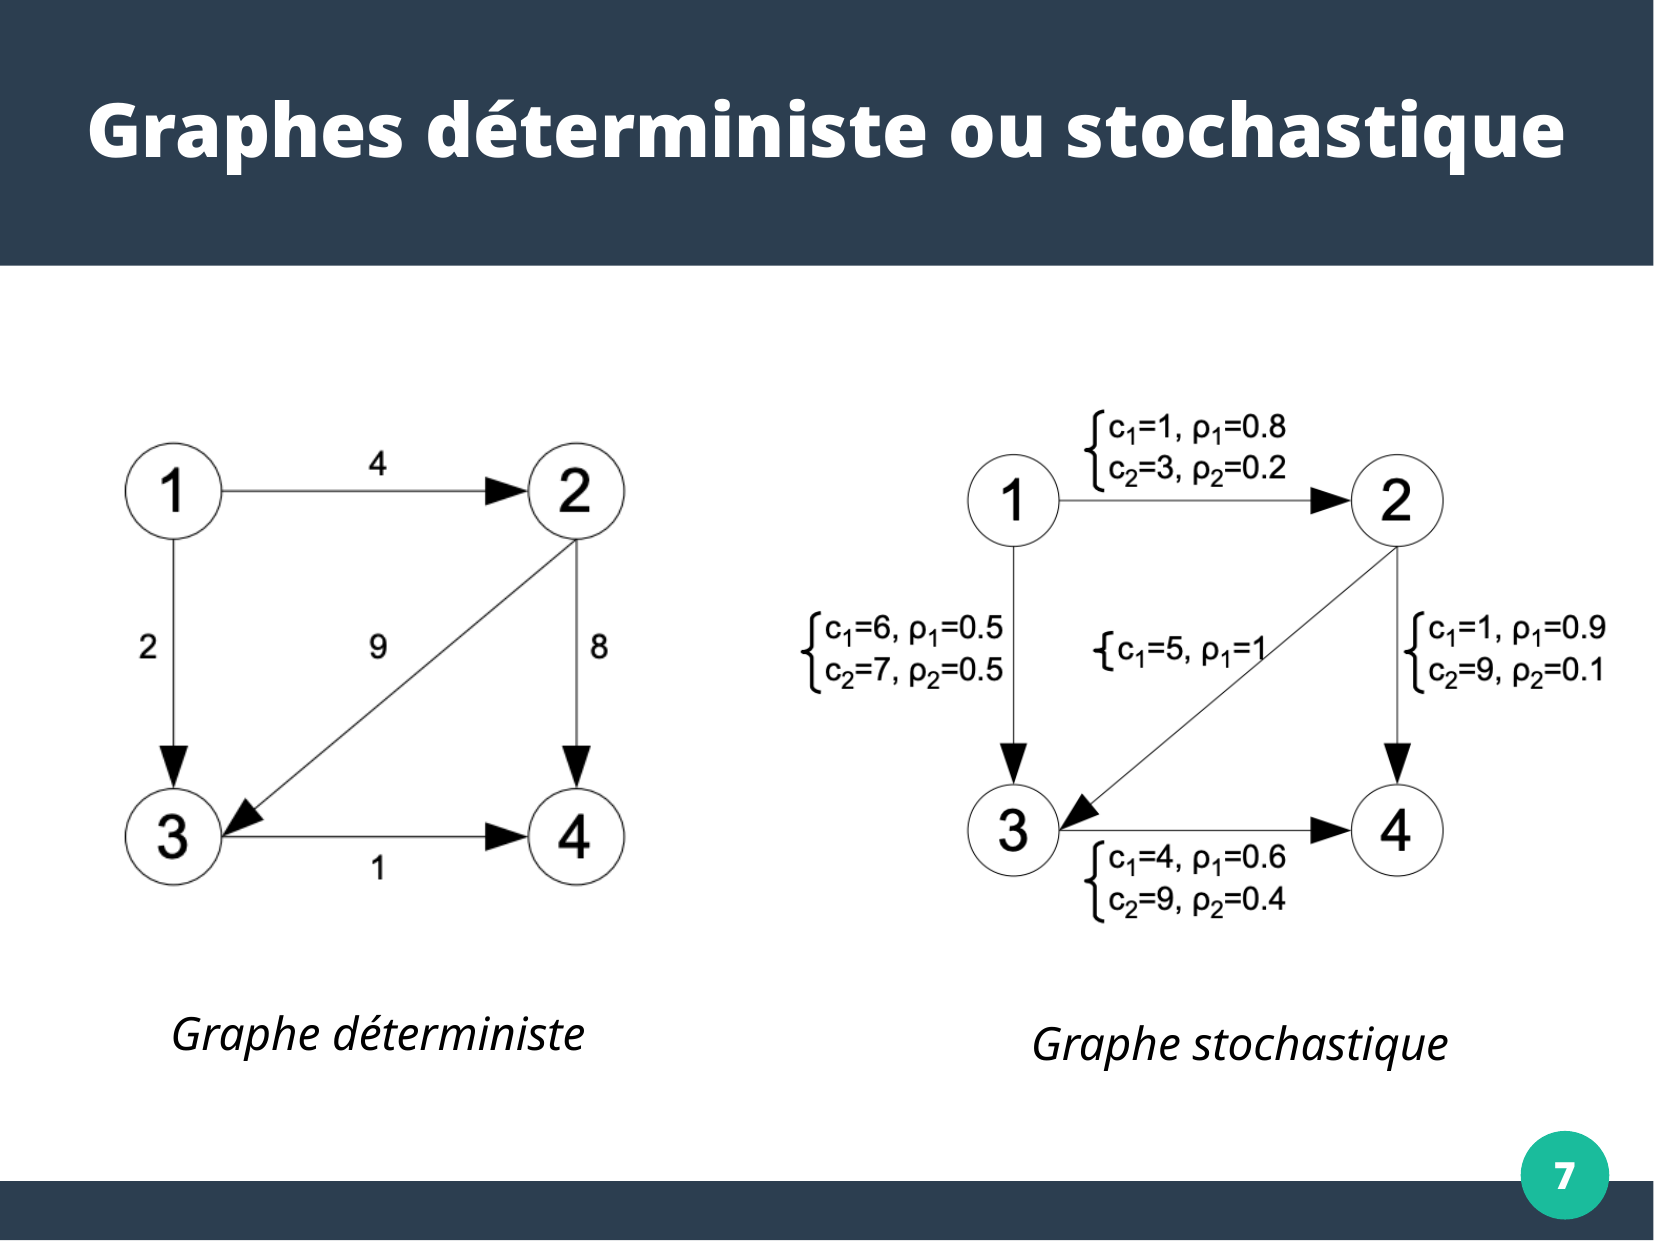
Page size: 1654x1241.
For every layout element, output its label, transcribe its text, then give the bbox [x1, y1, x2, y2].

picture [744, 369, 1619, 934]
title Graphes déterministe ou stochastique [59, 49, 1595, 207]
text_box Graphe déterministe [11, 993, 745, 1111]
text_box Graphe stochastique [874, 1003, 1607, 1121]
picture [94, 422, 650, 905]
